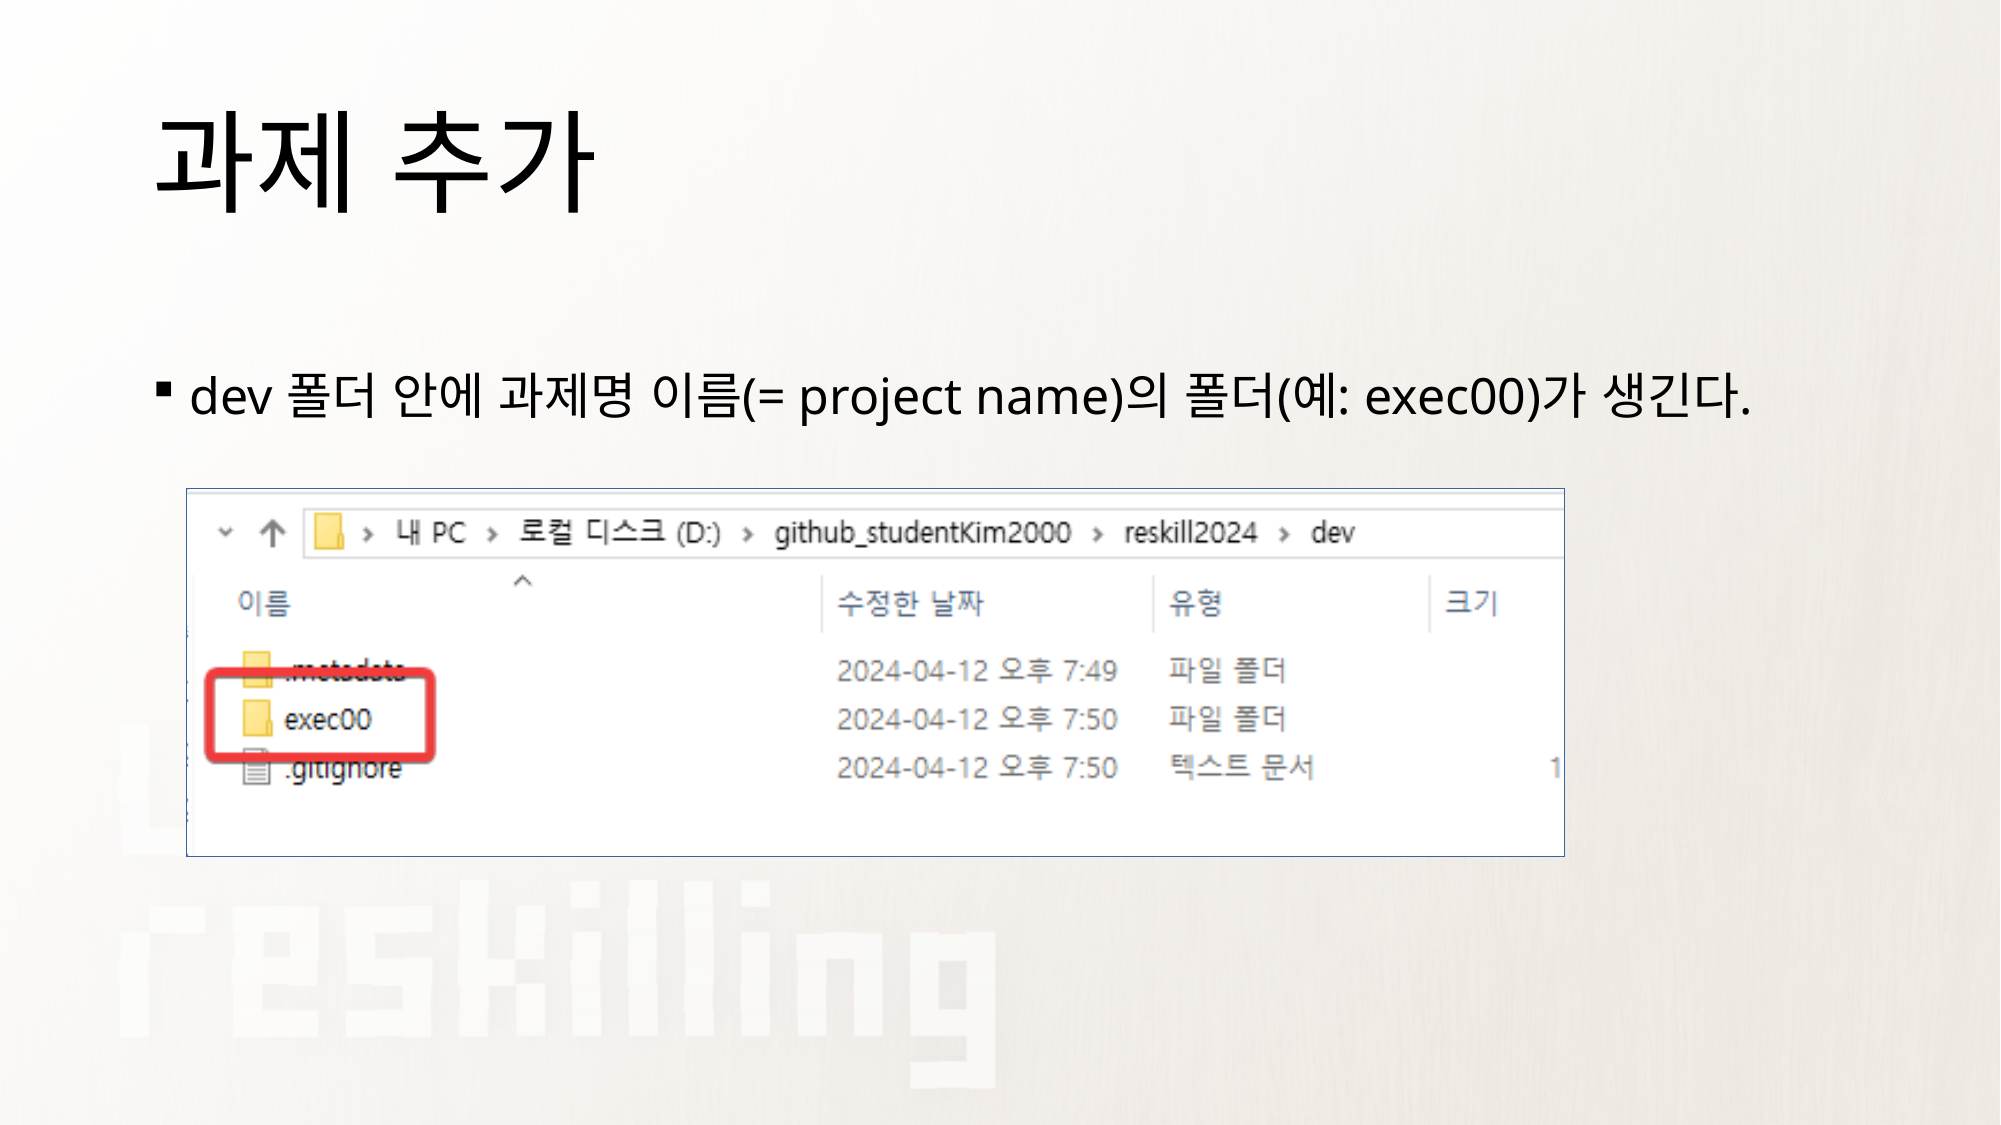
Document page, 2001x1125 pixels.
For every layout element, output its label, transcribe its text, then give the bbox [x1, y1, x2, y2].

picture [186, 488, 1565, 857]
title 과제 추가 [137, 59, 1863, 278]
list dev 폴더 안에 과제명 이름(= project name)의 폴더(예: exec00)가 생긴다. [137, 364, 1831, 473]
